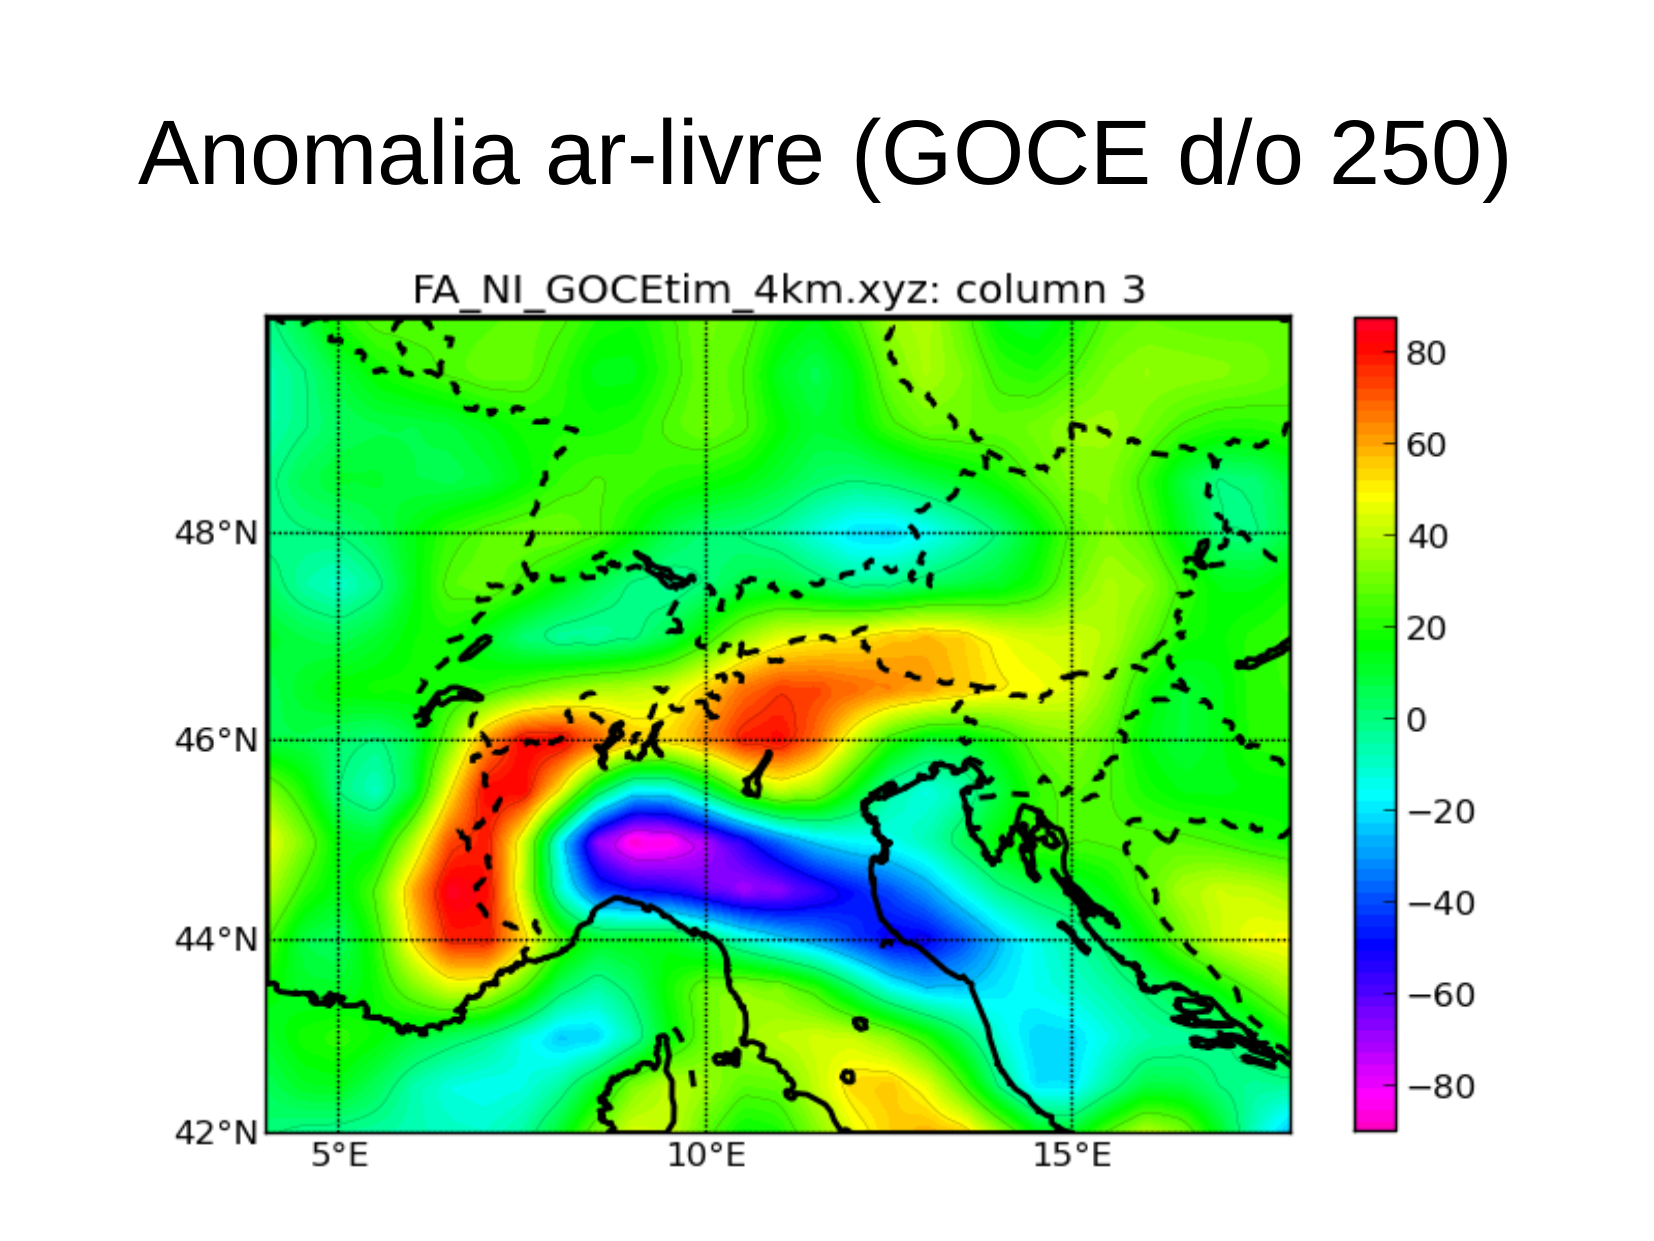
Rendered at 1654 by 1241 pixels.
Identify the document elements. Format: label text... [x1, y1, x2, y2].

picture [61, 128, 1654, 1241]
title Anomalia ar-livre (GOCE d/o 250) [82, 49, 1571, 257]
